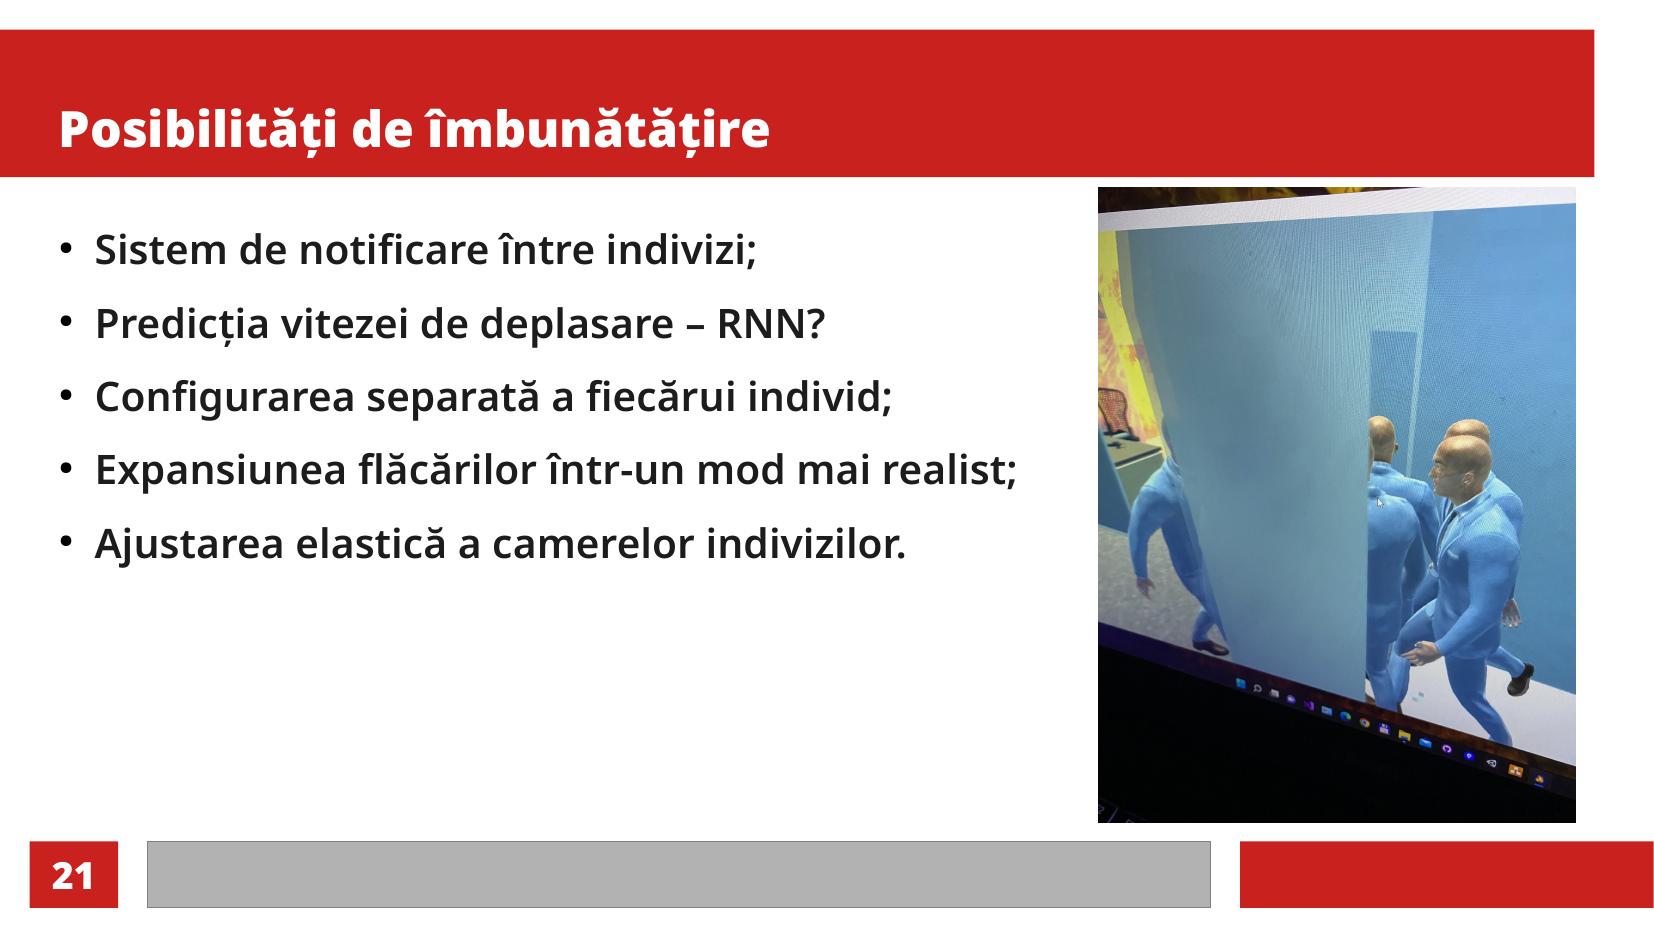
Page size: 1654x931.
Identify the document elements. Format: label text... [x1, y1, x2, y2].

picture [1098, 187, 1576, 823]
title Posibilități de îmbunătățire [59, 44, 1595, 163]
list Sistem de notificare între indivizi; Predicția vitezei de deplasare – RNN? Configurarea separată a fiecărui individ; Expansiunea flăcărilor într-un mod mai realist; Ajustarea elastică a camerelor indivizilor. [59, 221, 1098, 798]
